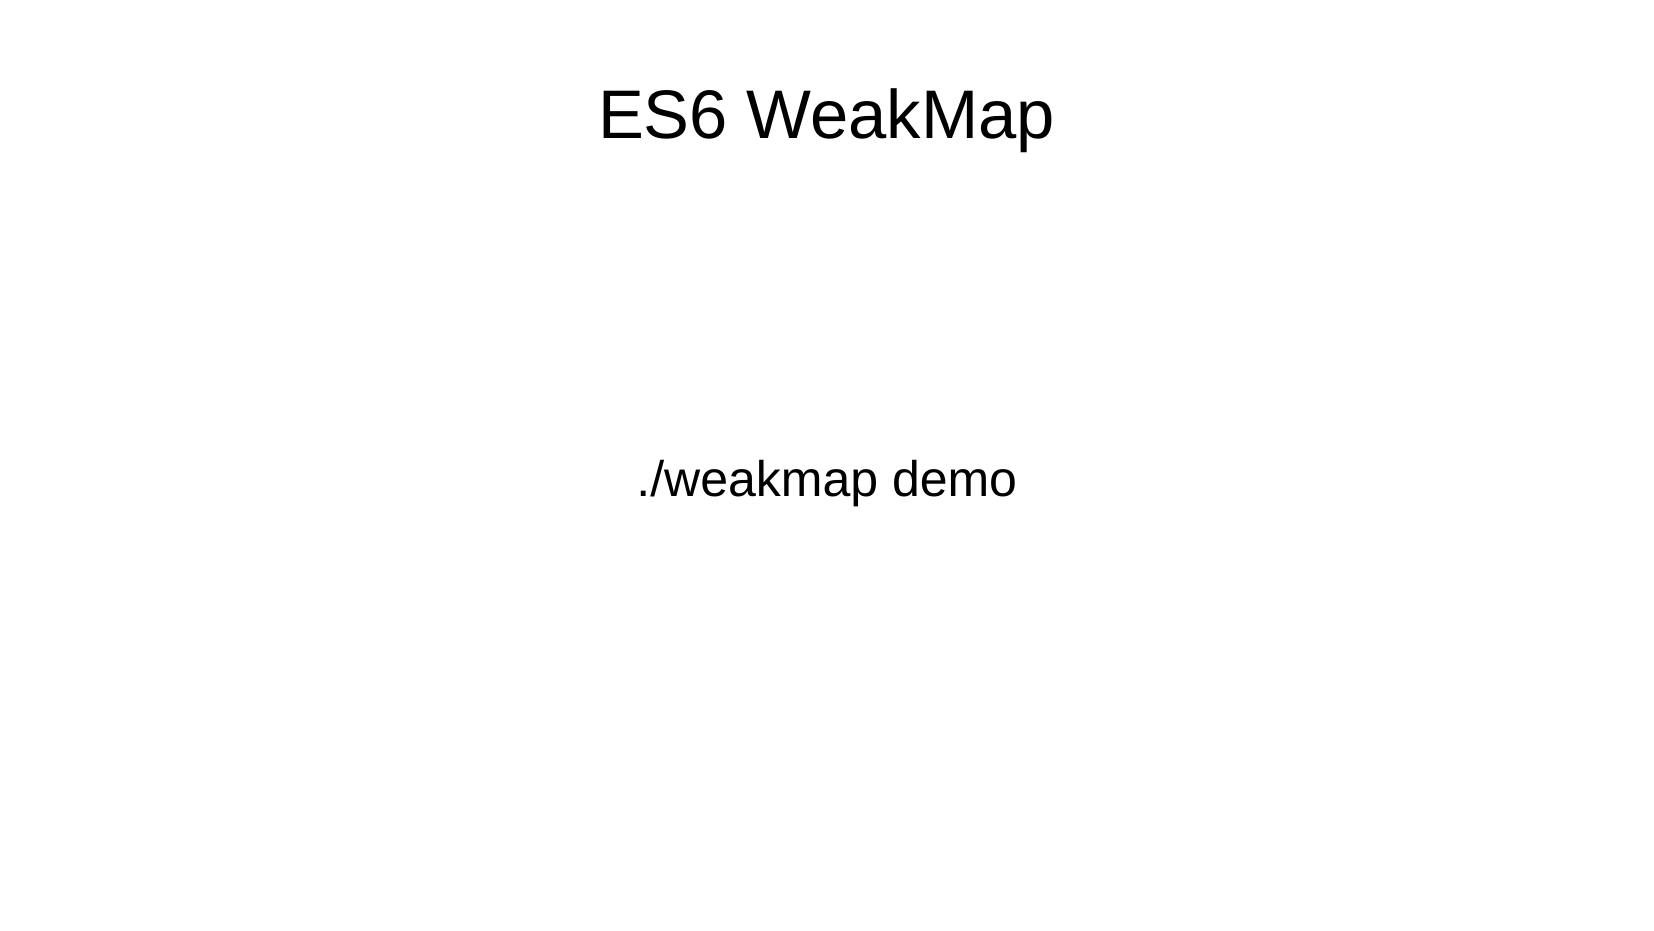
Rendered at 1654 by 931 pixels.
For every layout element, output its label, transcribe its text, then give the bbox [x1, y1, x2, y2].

list ./weakmap demo [82, 217, 1571, 758]
title ES6 WeakMap [82, 37, 1571, 193]
